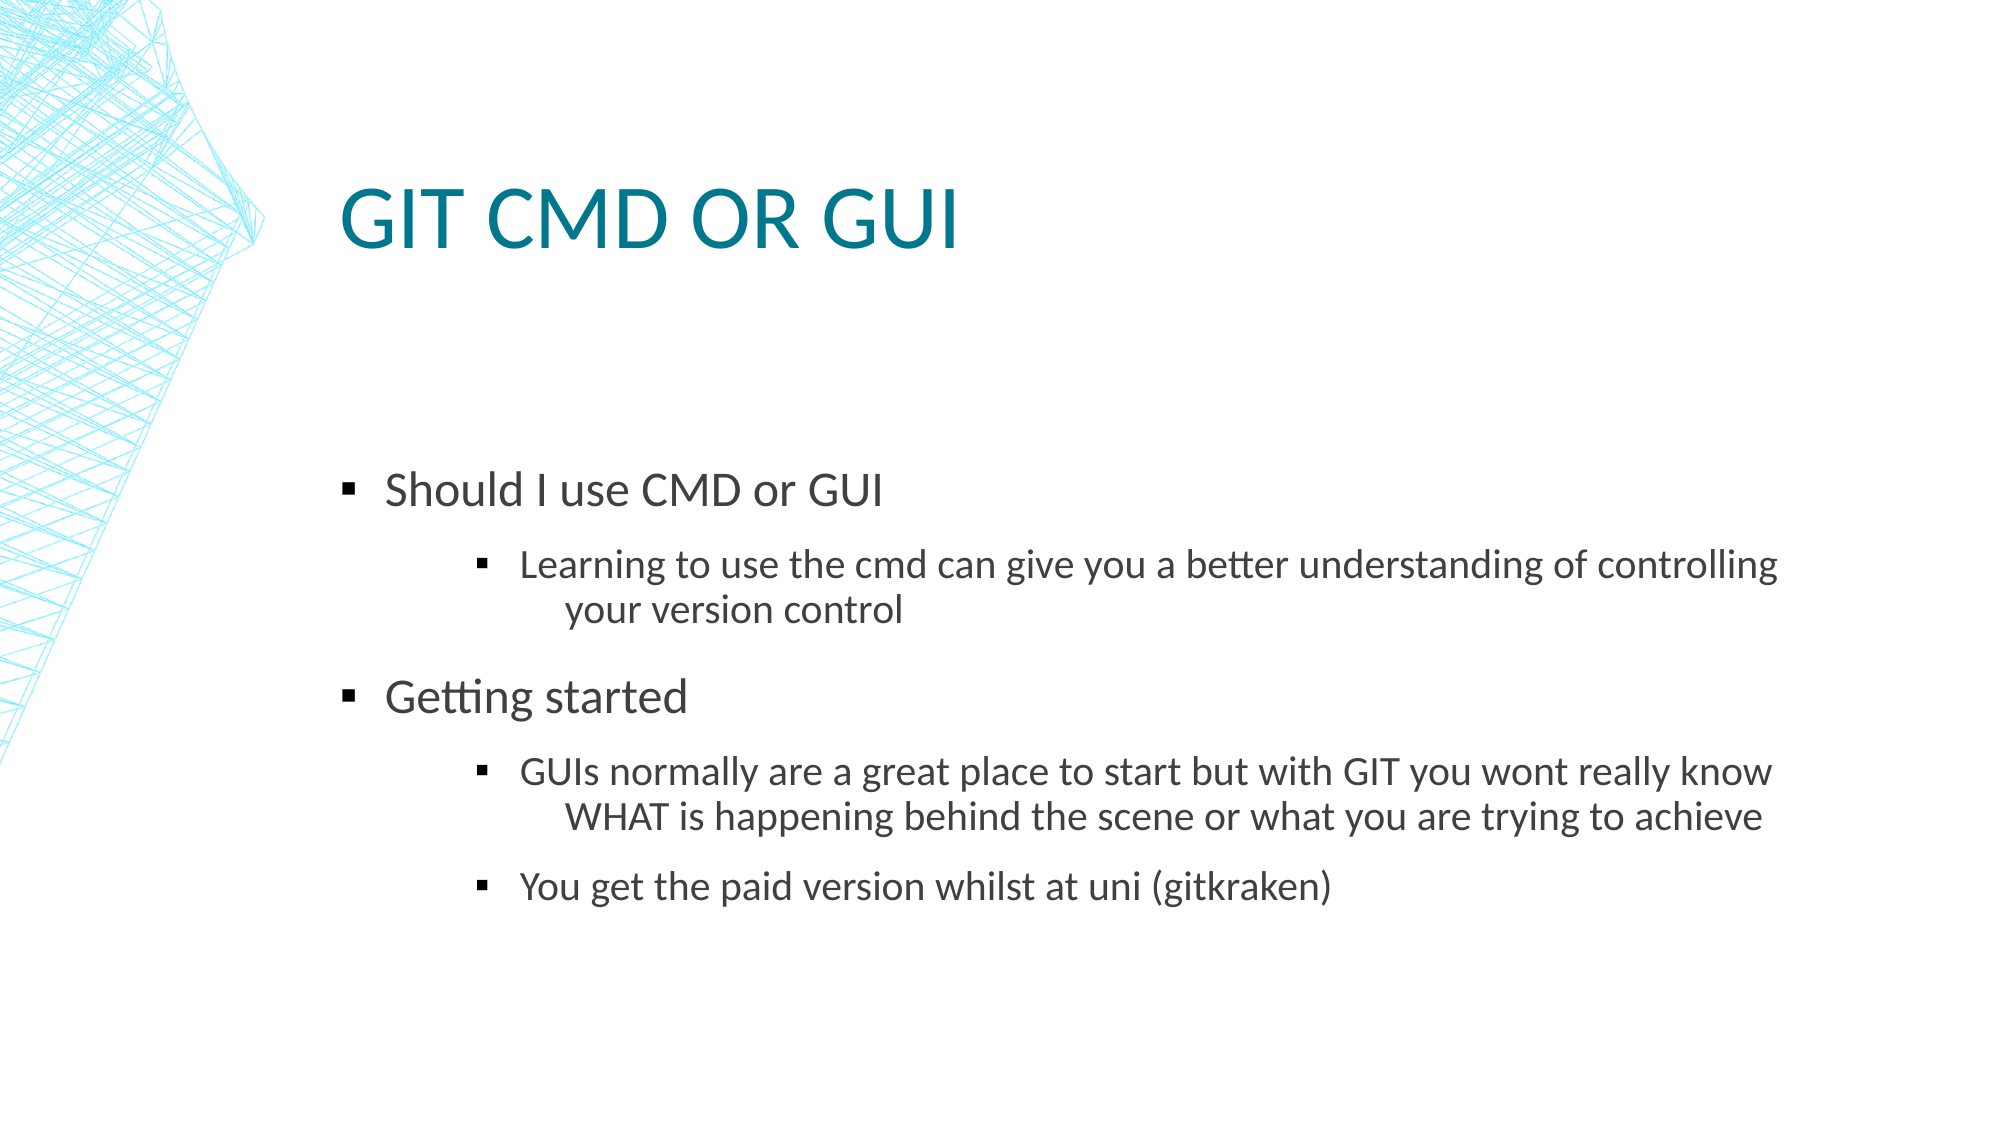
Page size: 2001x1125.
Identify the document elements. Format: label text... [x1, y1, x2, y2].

title GIT CMD or gui [324, 62, 1863, 275]
list Should I use CMD or GUI Learning to use the cmd can give you a better understanding of controlling your version control Getting started GUIs normally are a great place to start but with GIT you wont really know WHAT is happening behind the scene or what you are trying to achieve You get the paid version whilst at uni (gitkraken) [324, 456, 1863, 1062]
